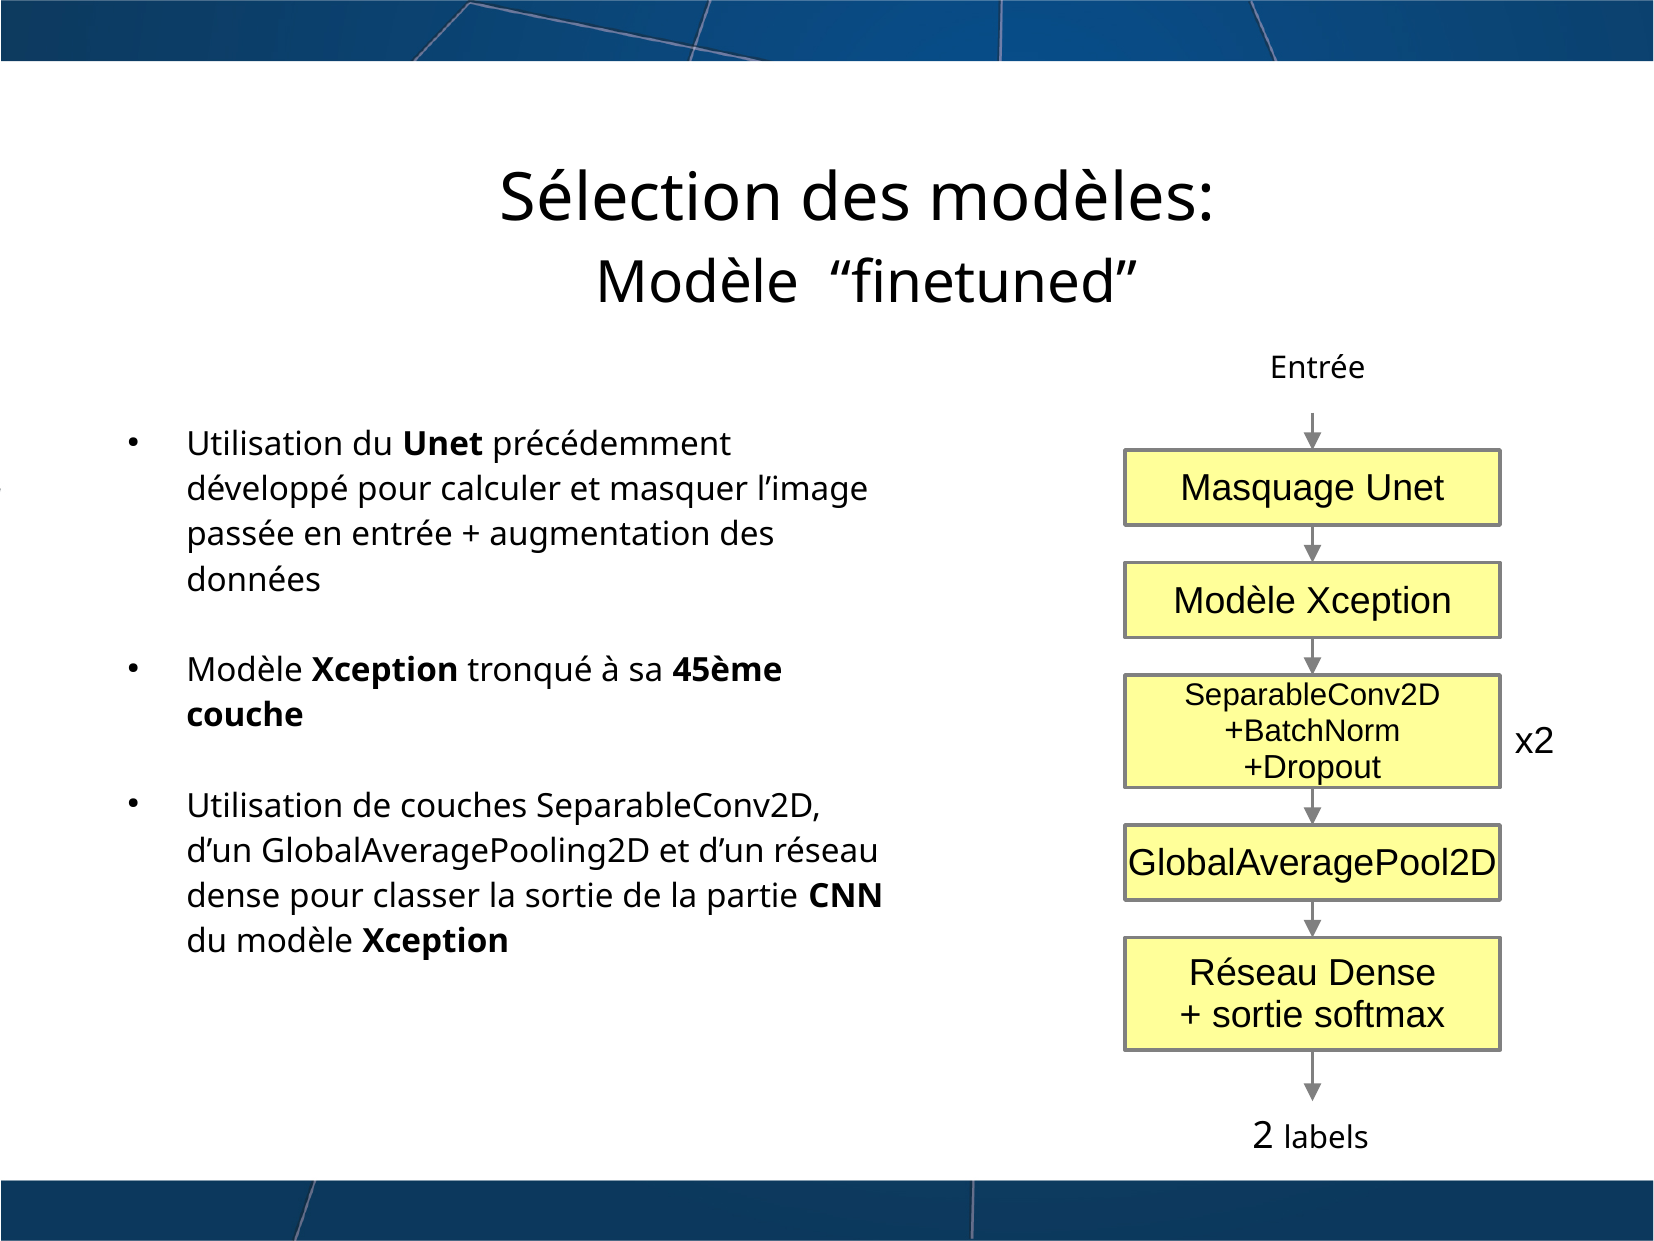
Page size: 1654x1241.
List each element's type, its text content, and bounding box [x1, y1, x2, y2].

text_box Entrée [1255, 337, 1481, 396]
text_box GlobalAveragePool2D [1125, 825, 1501, 901]
text_box Utilisation du Unet précédemment développé pour calculer et masquer l’image passée en entrée + augmentation des données Modèle Xception tronqué à sa 45ème couche Utilisation de couches SeparableConv2D, d’un GlobalAveragePooling2D et d’un réseau dense pour classer la sortie de la partie CNN du modèle Xception [112, 412, 901, 1023]
title Sélection des modèles: Modèle “finetuned” [86, 130, 1576, 338]
text_box Réseau Dense + sortie softmax [1125, 937, 1501, 1050]
text_box Masquage Unet [1125, 450, 1501, 526]
text_box Modèle Xception [1125, 562, 1501, 638]
text_box 2 labels [1237, 1101, 1426, 1168]
picture [0, 0, 1654, 1241]
text_box x2 [1500, 712, 1576, 770]
text_box SeparableConv2D +BatchNorm +Dropout [1125, 674, 1501, 788]
